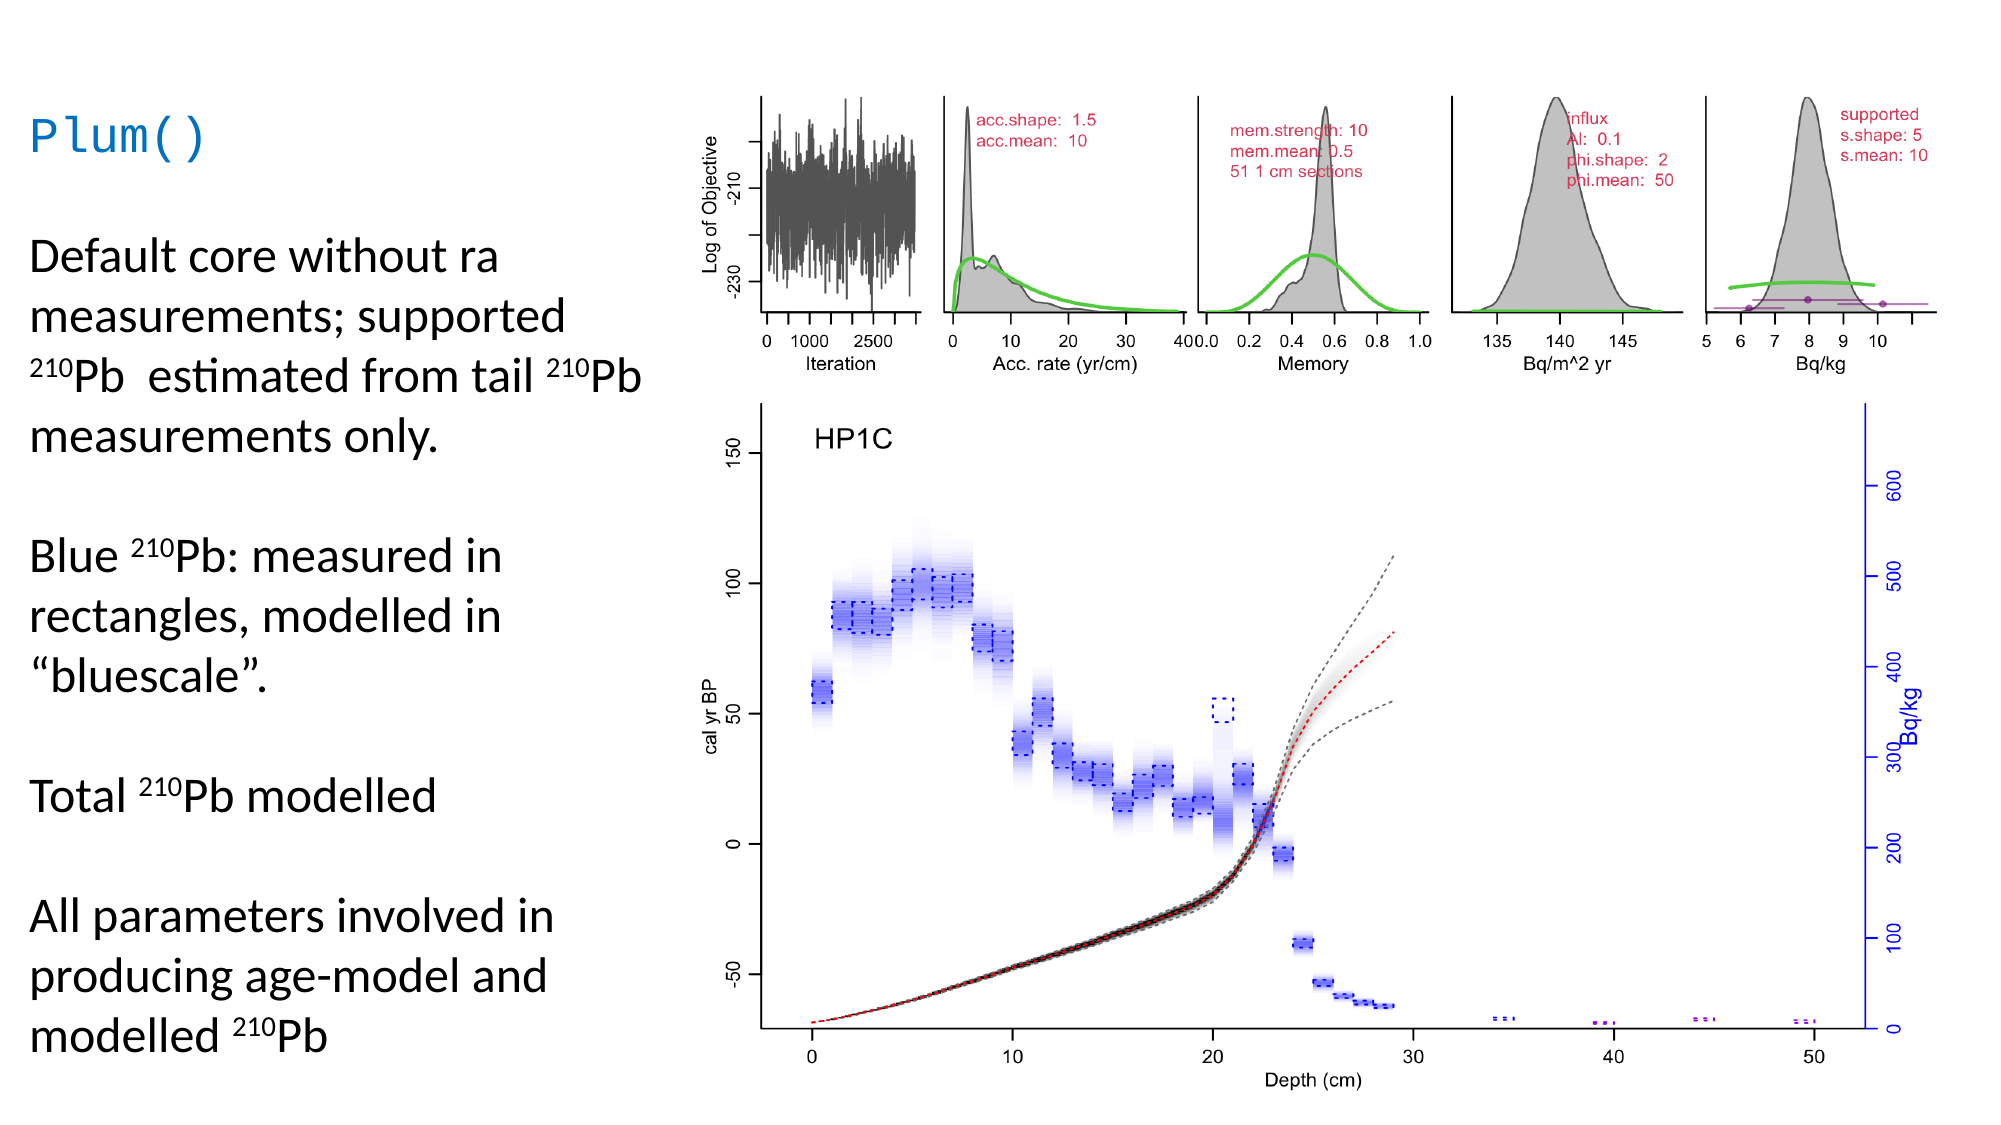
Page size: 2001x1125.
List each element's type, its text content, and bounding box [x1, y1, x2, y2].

text_box Plum() Default core without ra measurements; supported 210Pb estimated from tail 210Pb measurements only. Blue 210Pb: measured in rectangles, modelled in “bluescale”. Total 210Pb modelled All parameters involved in producing age-model and modelled 210Pb [14, 95, 658, 1071]
picture [690, 74, 1959, 1097]
